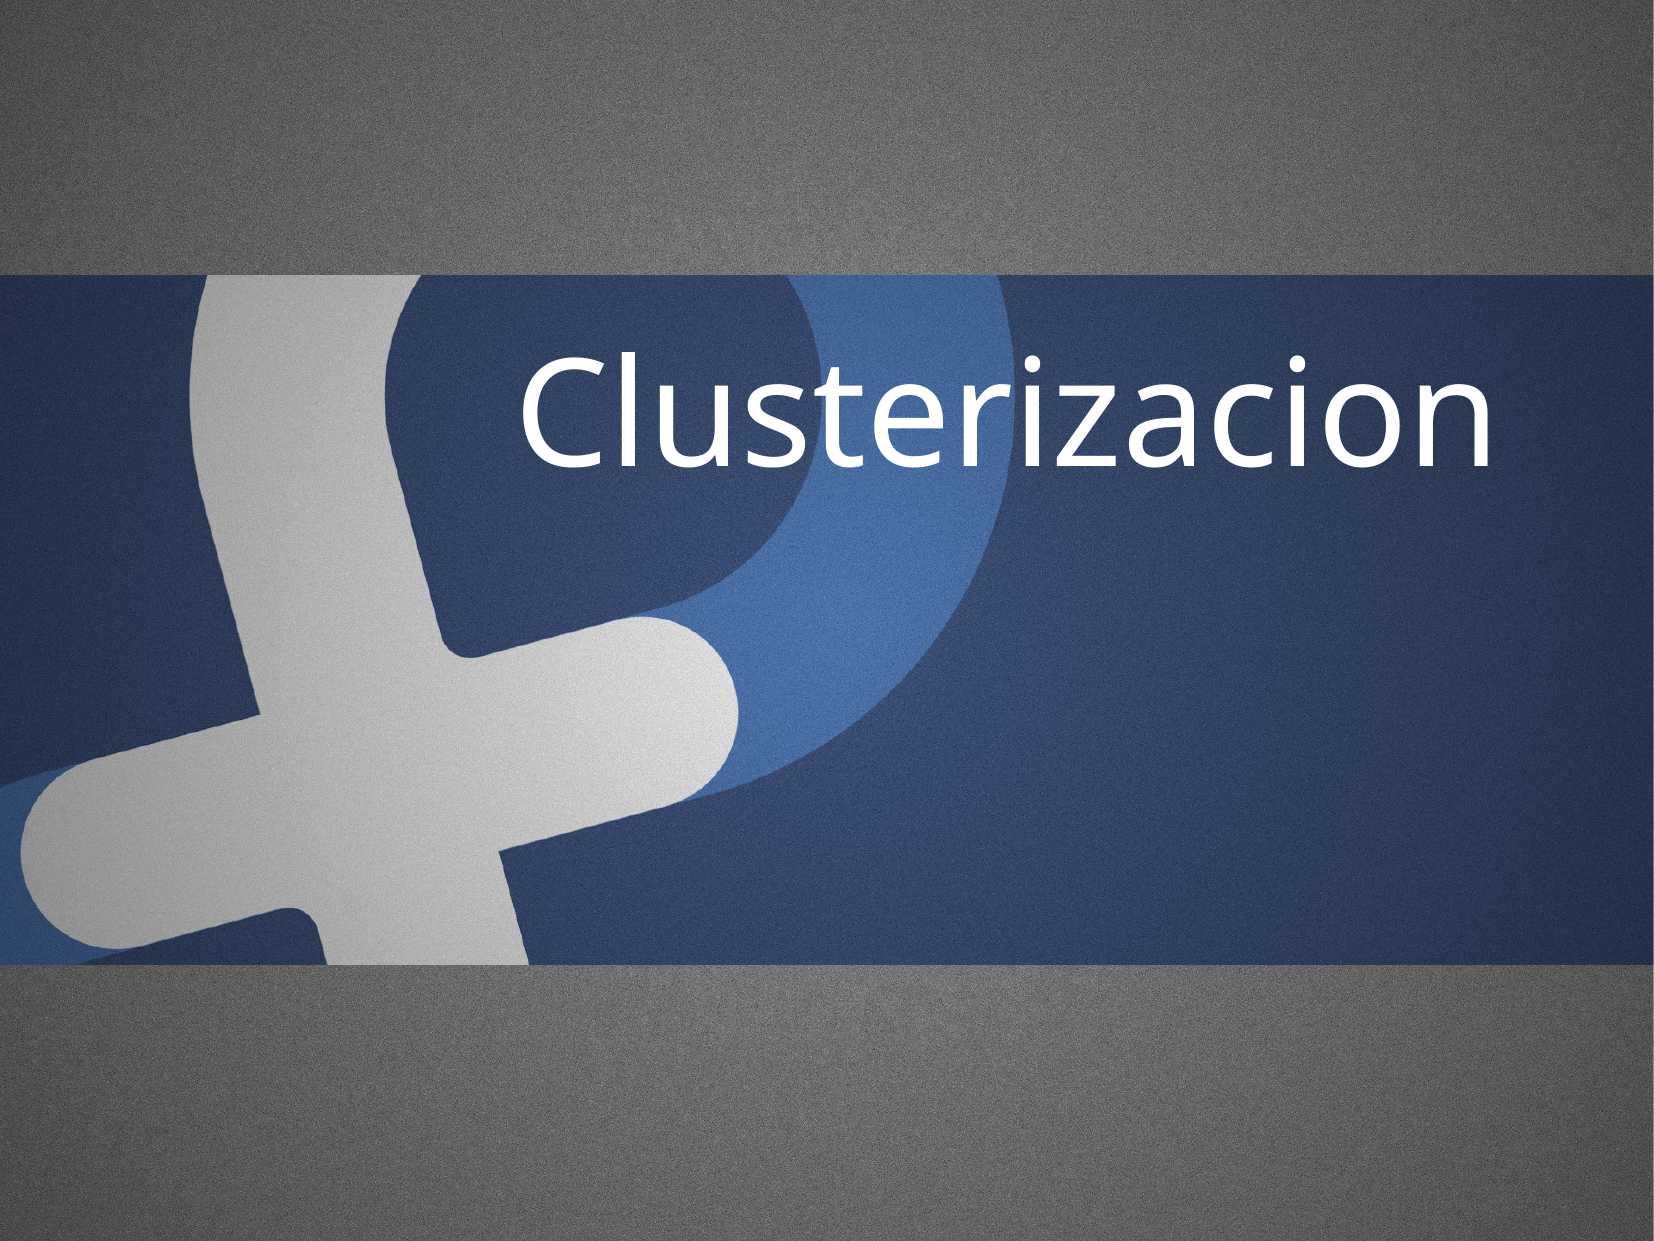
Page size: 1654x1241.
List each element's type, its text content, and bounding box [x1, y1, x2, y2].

picture [0, 0, 1654, 1241]
text_box Clusterizacion [401, 315, 1517, 654]
